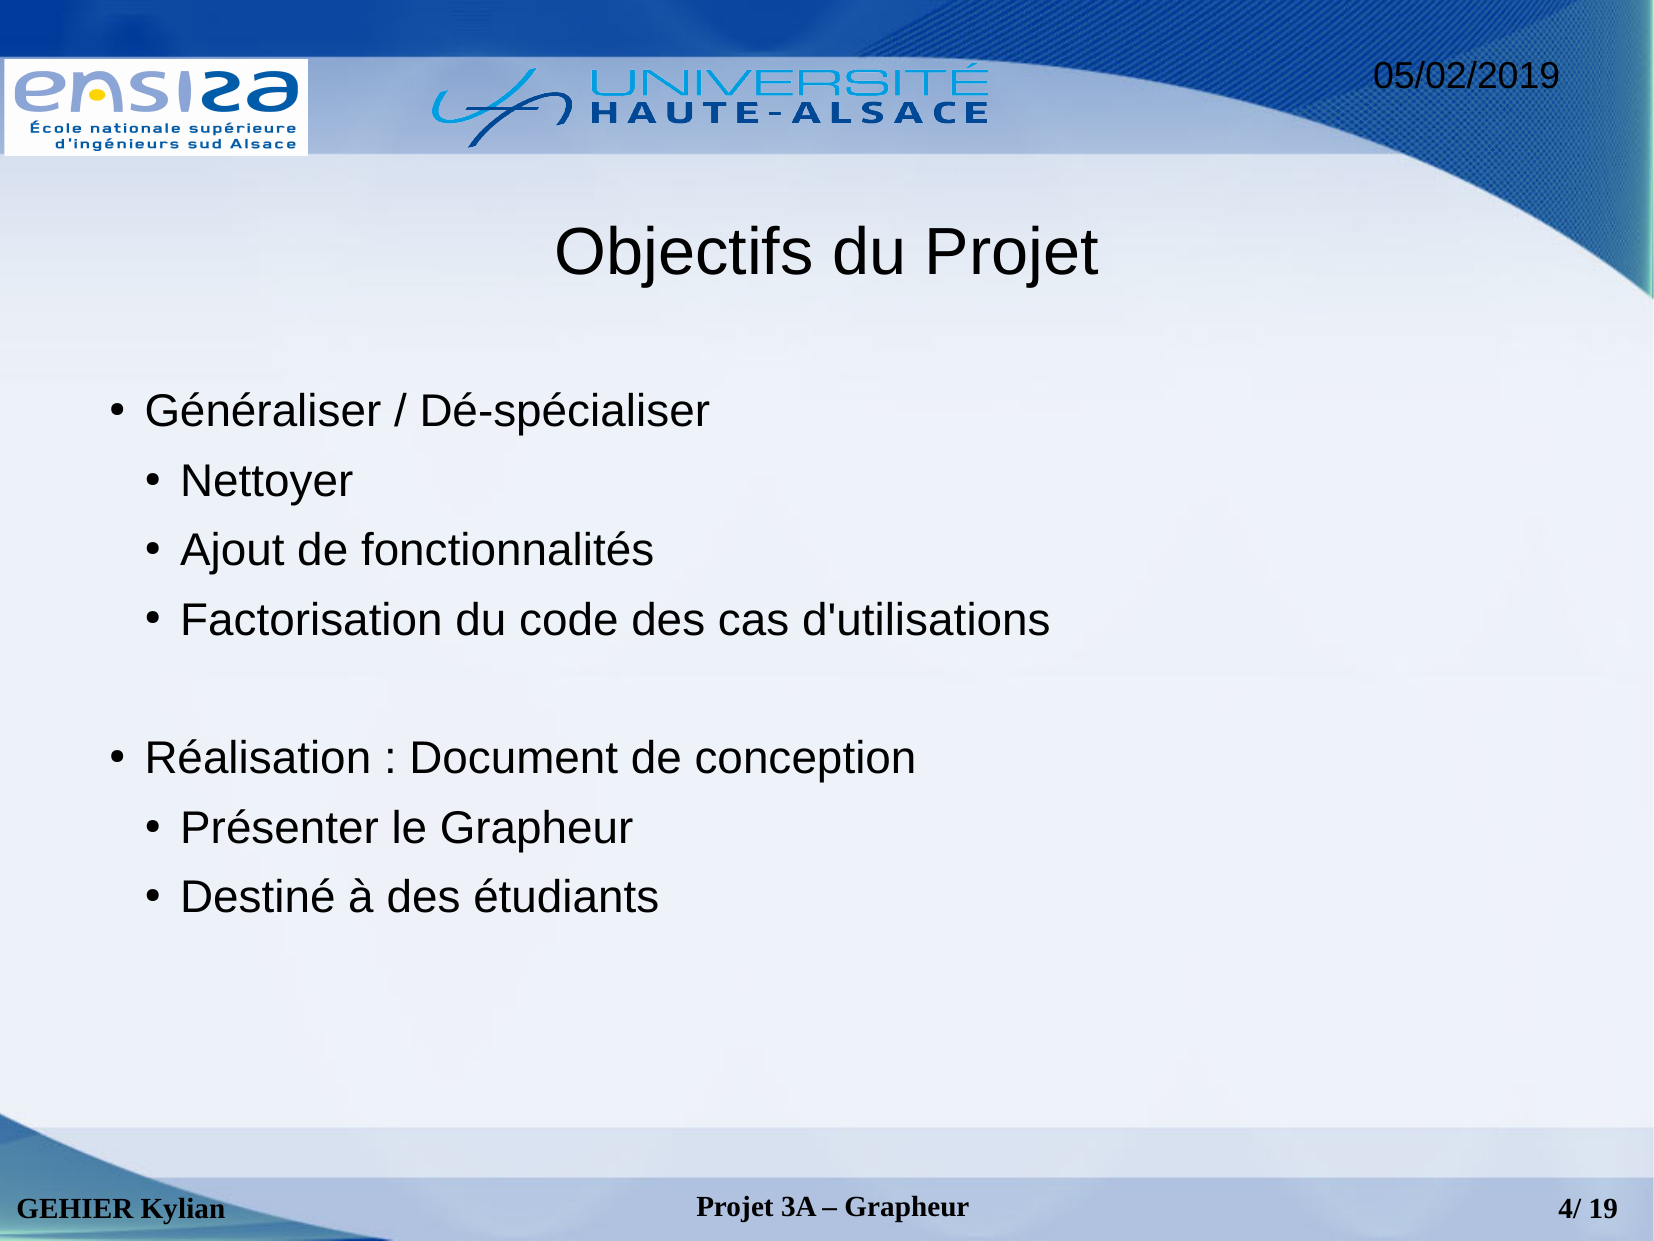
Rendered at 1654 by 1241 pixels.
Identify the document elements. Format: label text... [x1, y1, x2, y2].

title Objectifs du Projet [118, 192, 1536, 310]
text_box Généraliser / Dé-spécialiser Nettoyer Ajout de fonctionnalités Factorisation du code des cas d'utilisations Réalisation : Document de conception Présenter le Grapheur Destiné à des étudiants [94, 377, 1512, 998]
picture [0, 0, 1654, 1241]
